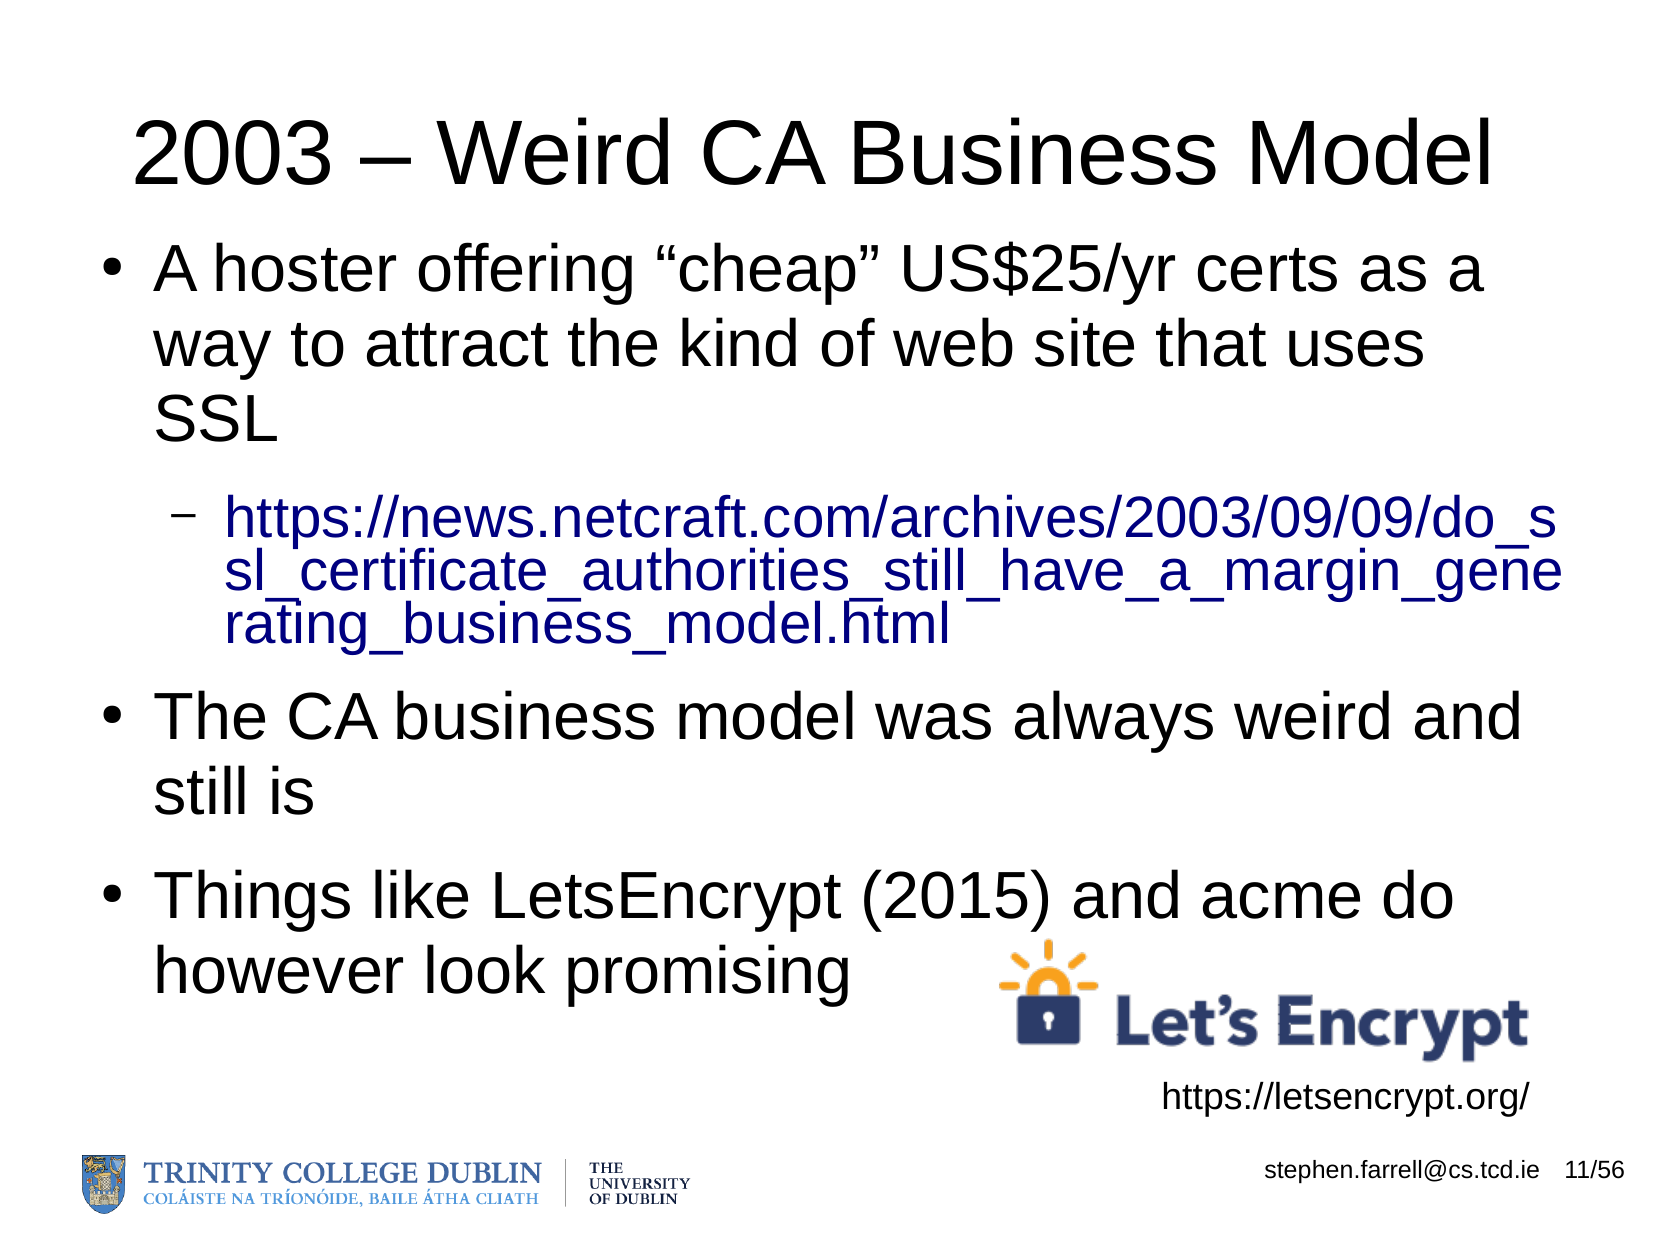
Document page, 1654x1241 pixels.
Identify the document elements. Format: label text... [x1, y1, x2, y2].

text_box https://letsencrypt.org/ [1146, 1068, 1546, 1126]
title 2003 – Weird CA Business Model [82, 49, 1571, 231]
list A hoster offering “cheap” US$25/yr certs as a way to attract the kind of web site that uses SSL https://news.netcraft.com/archives/2003/09/09/do_ssl_certificate_authorities_still_have_a_margin_generating_business_model.html The CA business model was always weird and still is Things like LetsEncrypt (2015) and acme do however look promising [82, 231, 1571, 951]
picture [998, 937, 1529, 1064]
picture [82, 1155, 694, 1214]
